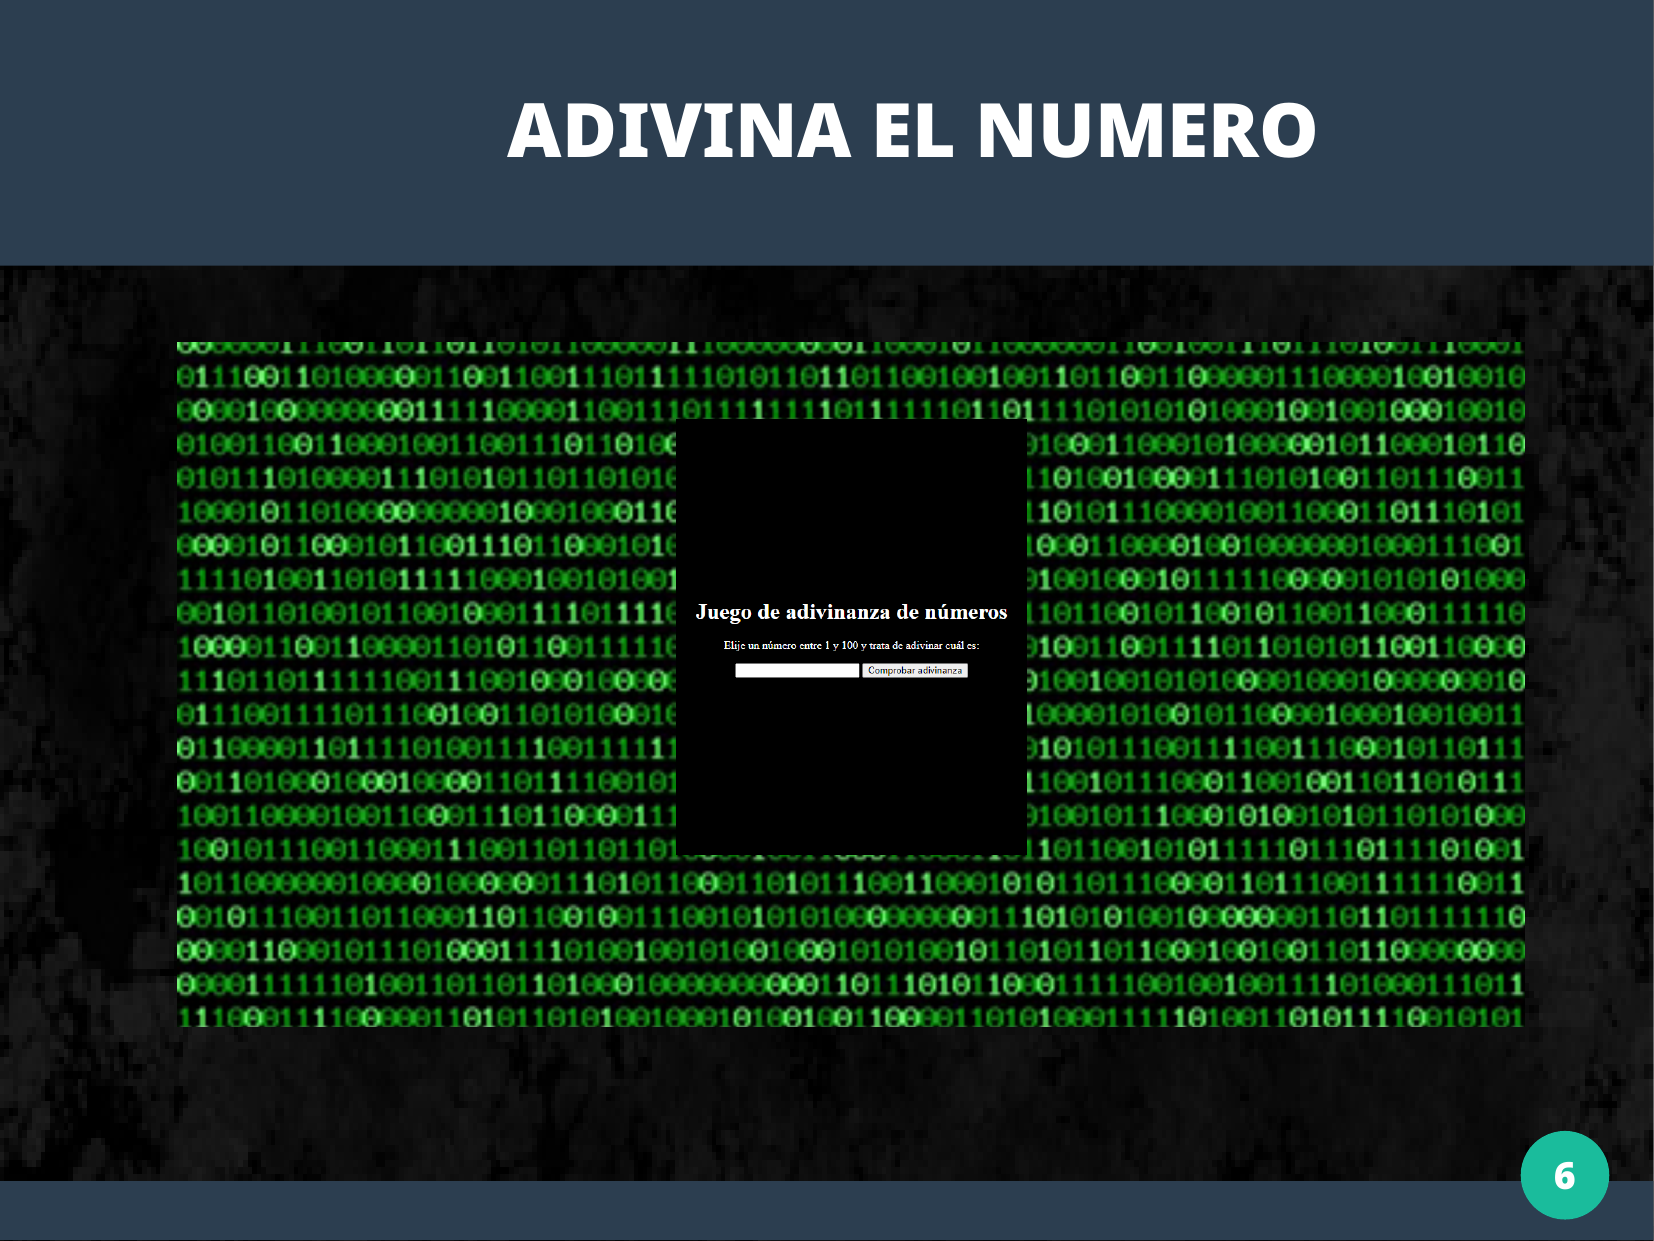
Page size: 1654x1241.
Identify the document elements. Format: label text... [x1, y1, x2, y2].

title ADIVINA EL NUMERO [507, 49, 1654, 207]
picture [0, 266, 1654, 1181]
